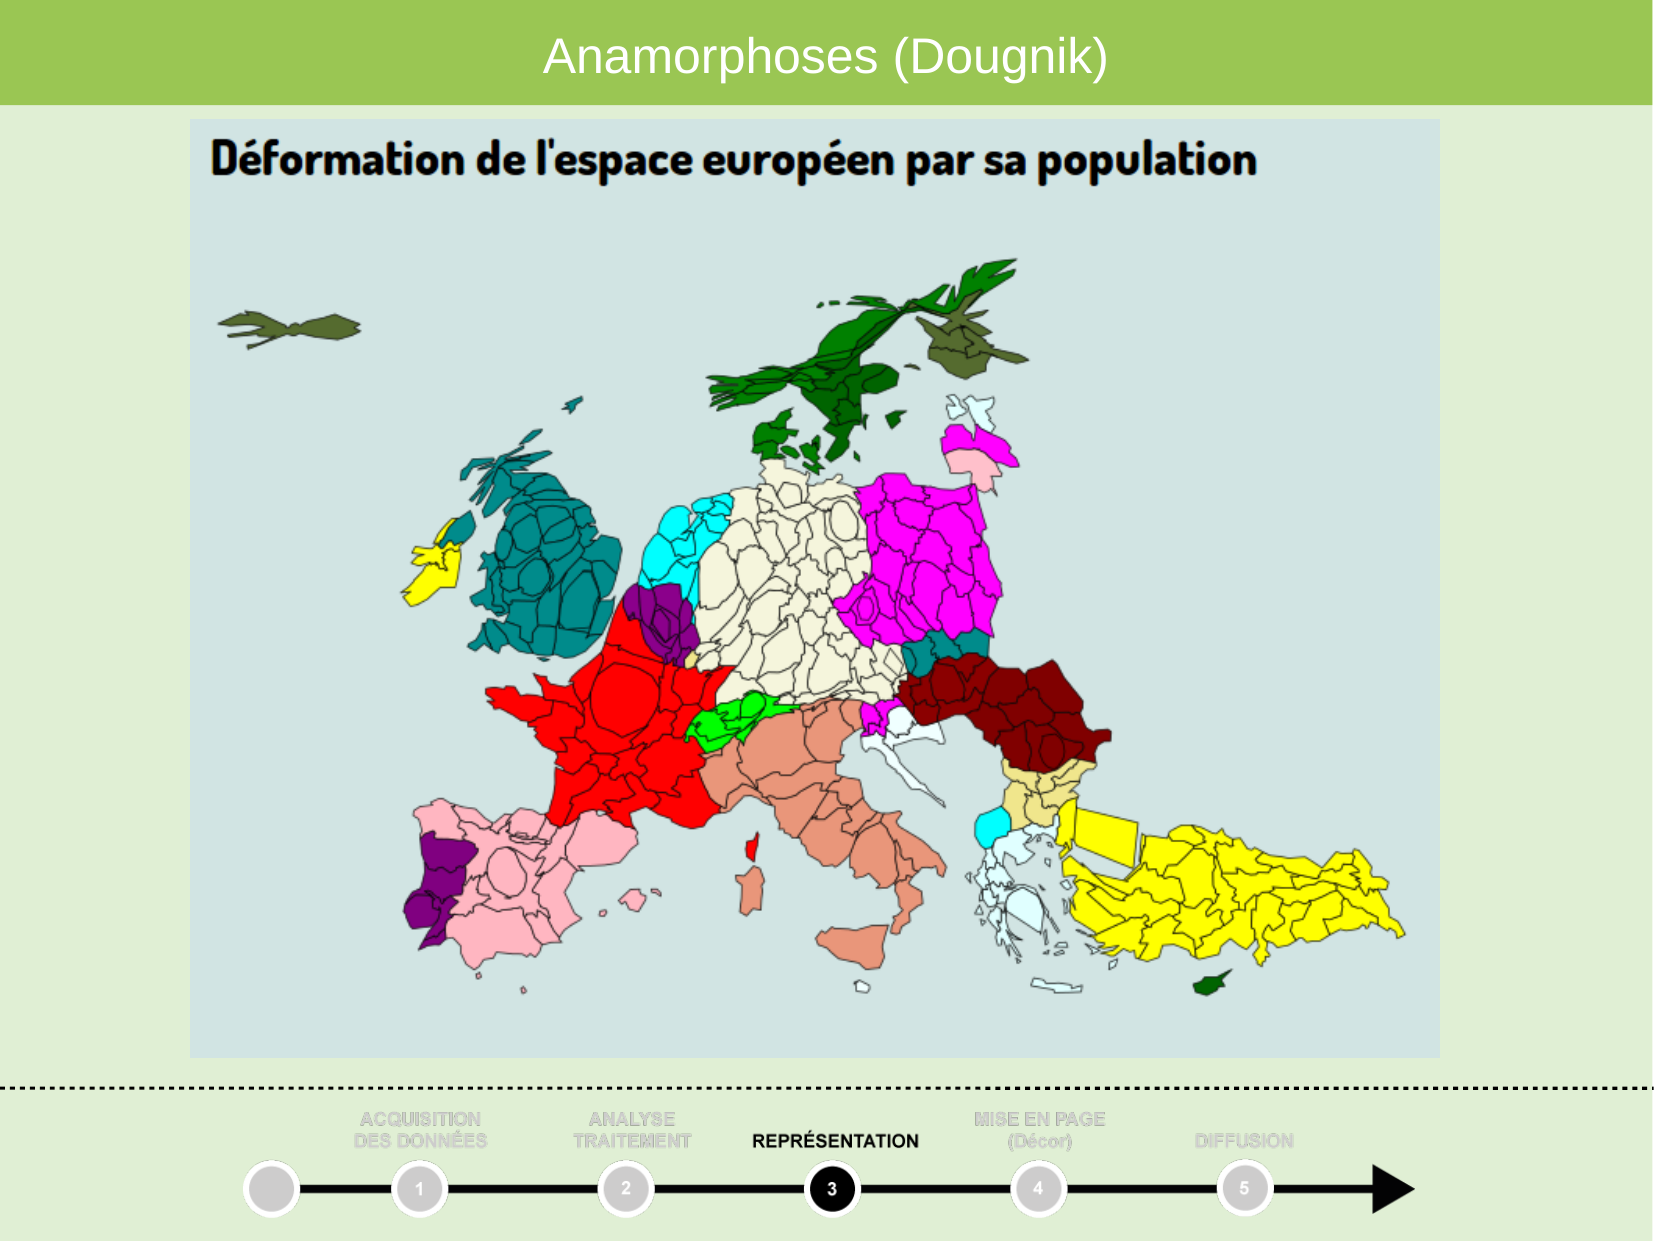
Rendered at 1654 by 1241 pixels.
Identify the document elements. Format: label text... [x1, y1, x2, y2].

picture [243, 1109, 1415, 1218]
text_box Anamorphoses (Dougnik) [82, 19, 1570, 88]
picture [190, 119, 1440, 1058]
